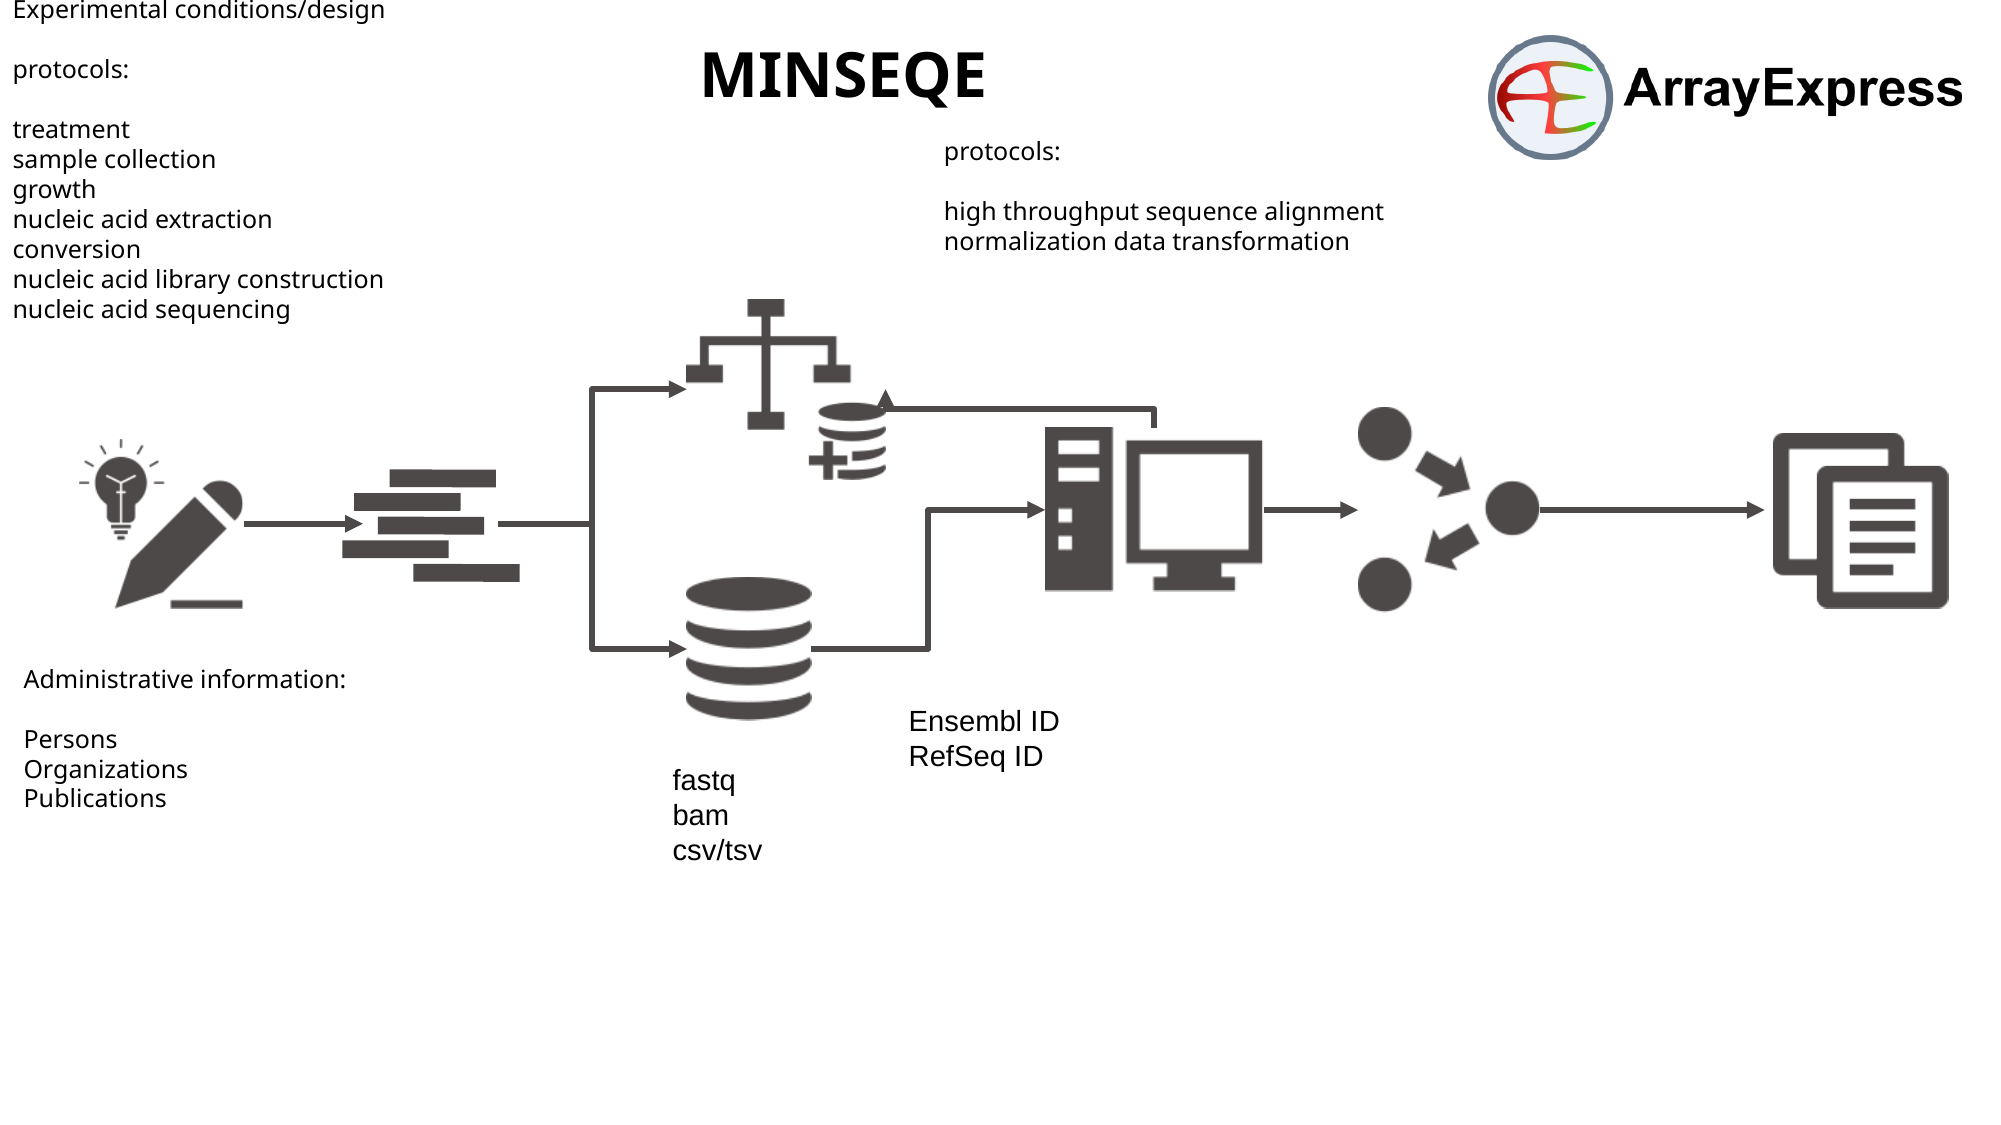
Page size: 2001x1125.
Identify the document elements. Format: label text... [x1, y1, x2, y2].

text_box protocols: high throughput sequence alignment normalization data transformation [932, 129, 1634, 310]
text_box fastq bam csv/tsv [661, 755, 851, 897]
text_box Ensembl ID RefSeq ID [897, 696, 1176, 796]
picture [1773, 433, 1949, 609]
picture [1358, 407, 1541, 613]
picture [1488, 35, 1962, 160]
picture [79, 441, 244, 609]
picture [686, 577, 812, 721]
text_box Experimental conditions/design protocols: treatment sample collection growth nucleic acid extraction conversion nucleic acid library construction nucleic acid sequencing [1, 0, 630, 441]
text_box Administrative information: Persons Organizations Publications [12, 657, 642, 1111]
picture [1045, 427, 1264, 592]
picture [686, 299, 886, 480]
text_box MINSEQE [688, 29, 1099, 211]
